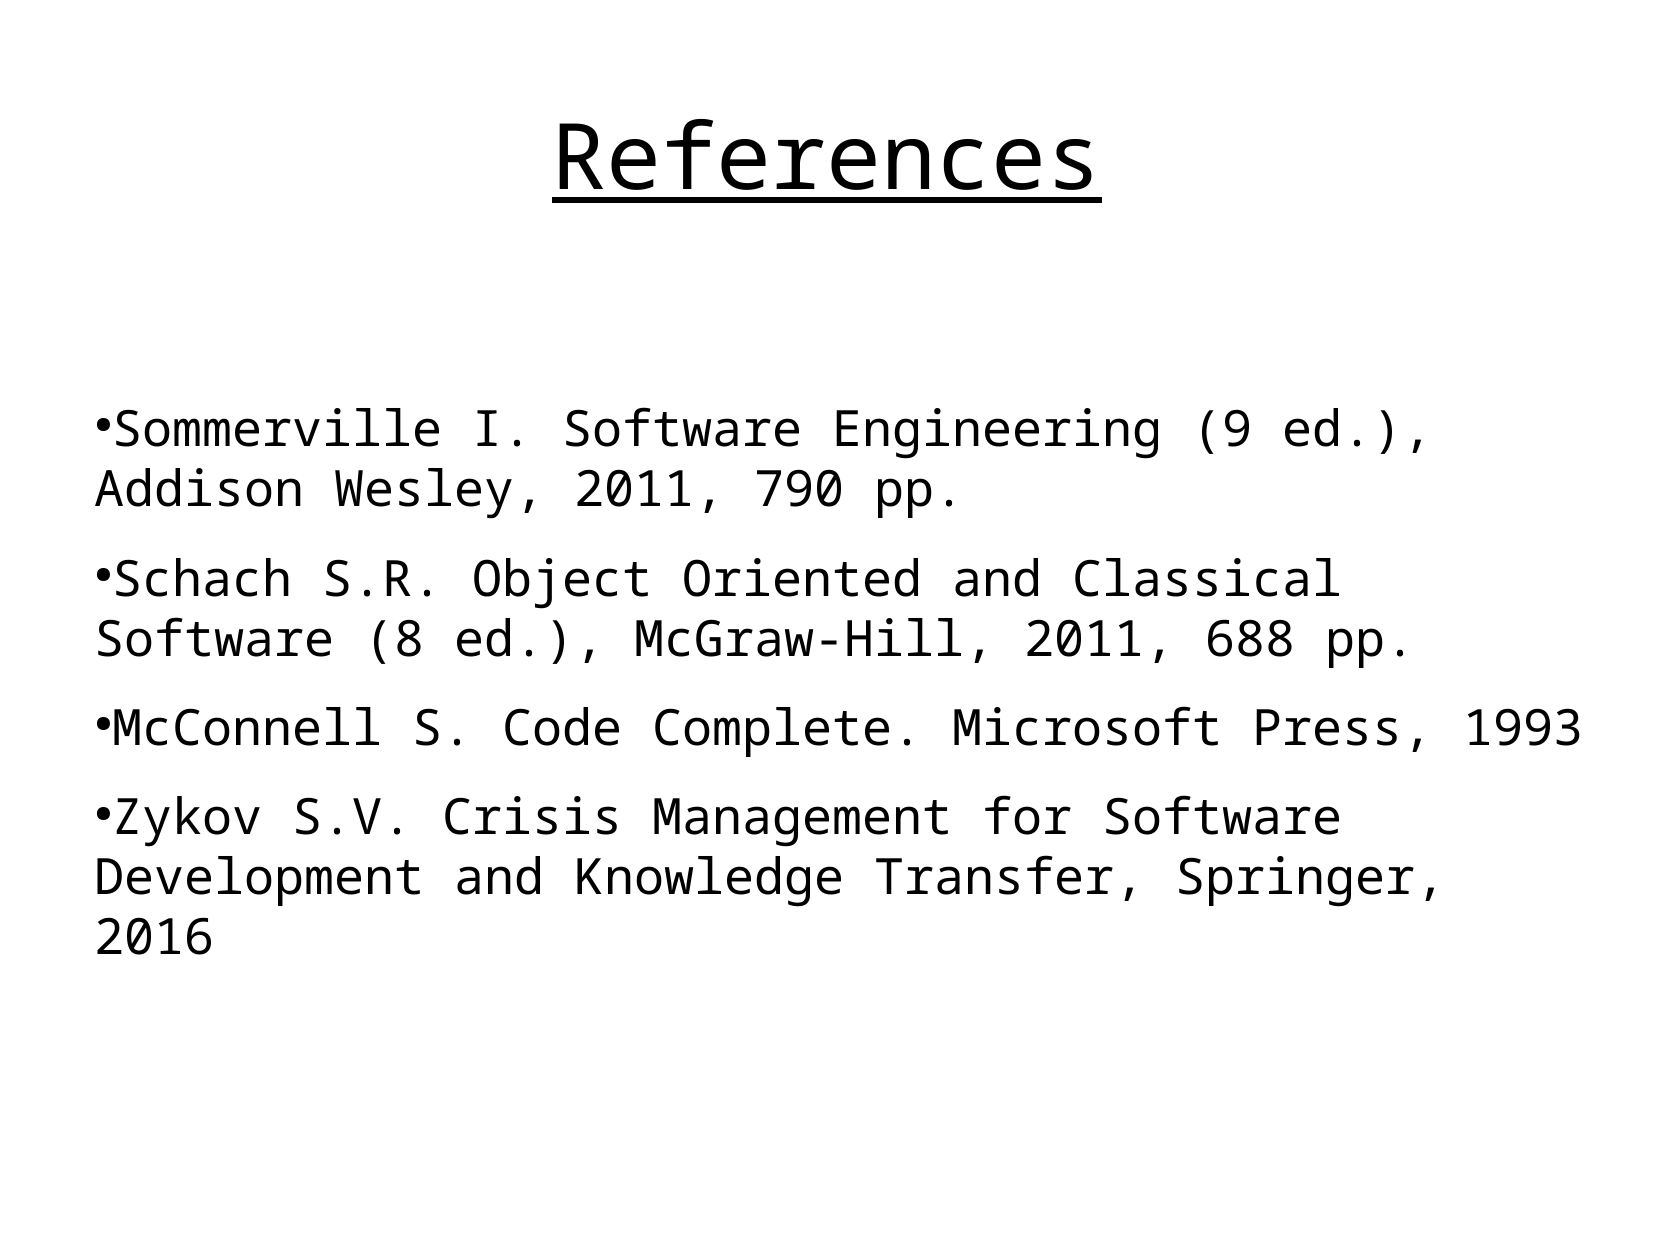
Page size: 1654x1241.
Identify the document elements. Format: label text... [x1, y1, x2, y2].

list Sommerville I. Software Engineering (9 ed.), Addison Wesley, 2011, 790 pp. Schach S.R. Object Oriented and Classical Software (8 ed.), McGraw-Hill, 2011, 688 pp. McConnell S. Code Complete. Microsoft Press, 1993 Zykov S.V. Crisis Management for Software Development and Knowledge Transfer, Springer, 2016 [94, 307, 1583, 1087]
title References [82, 49, 1571, 257]
